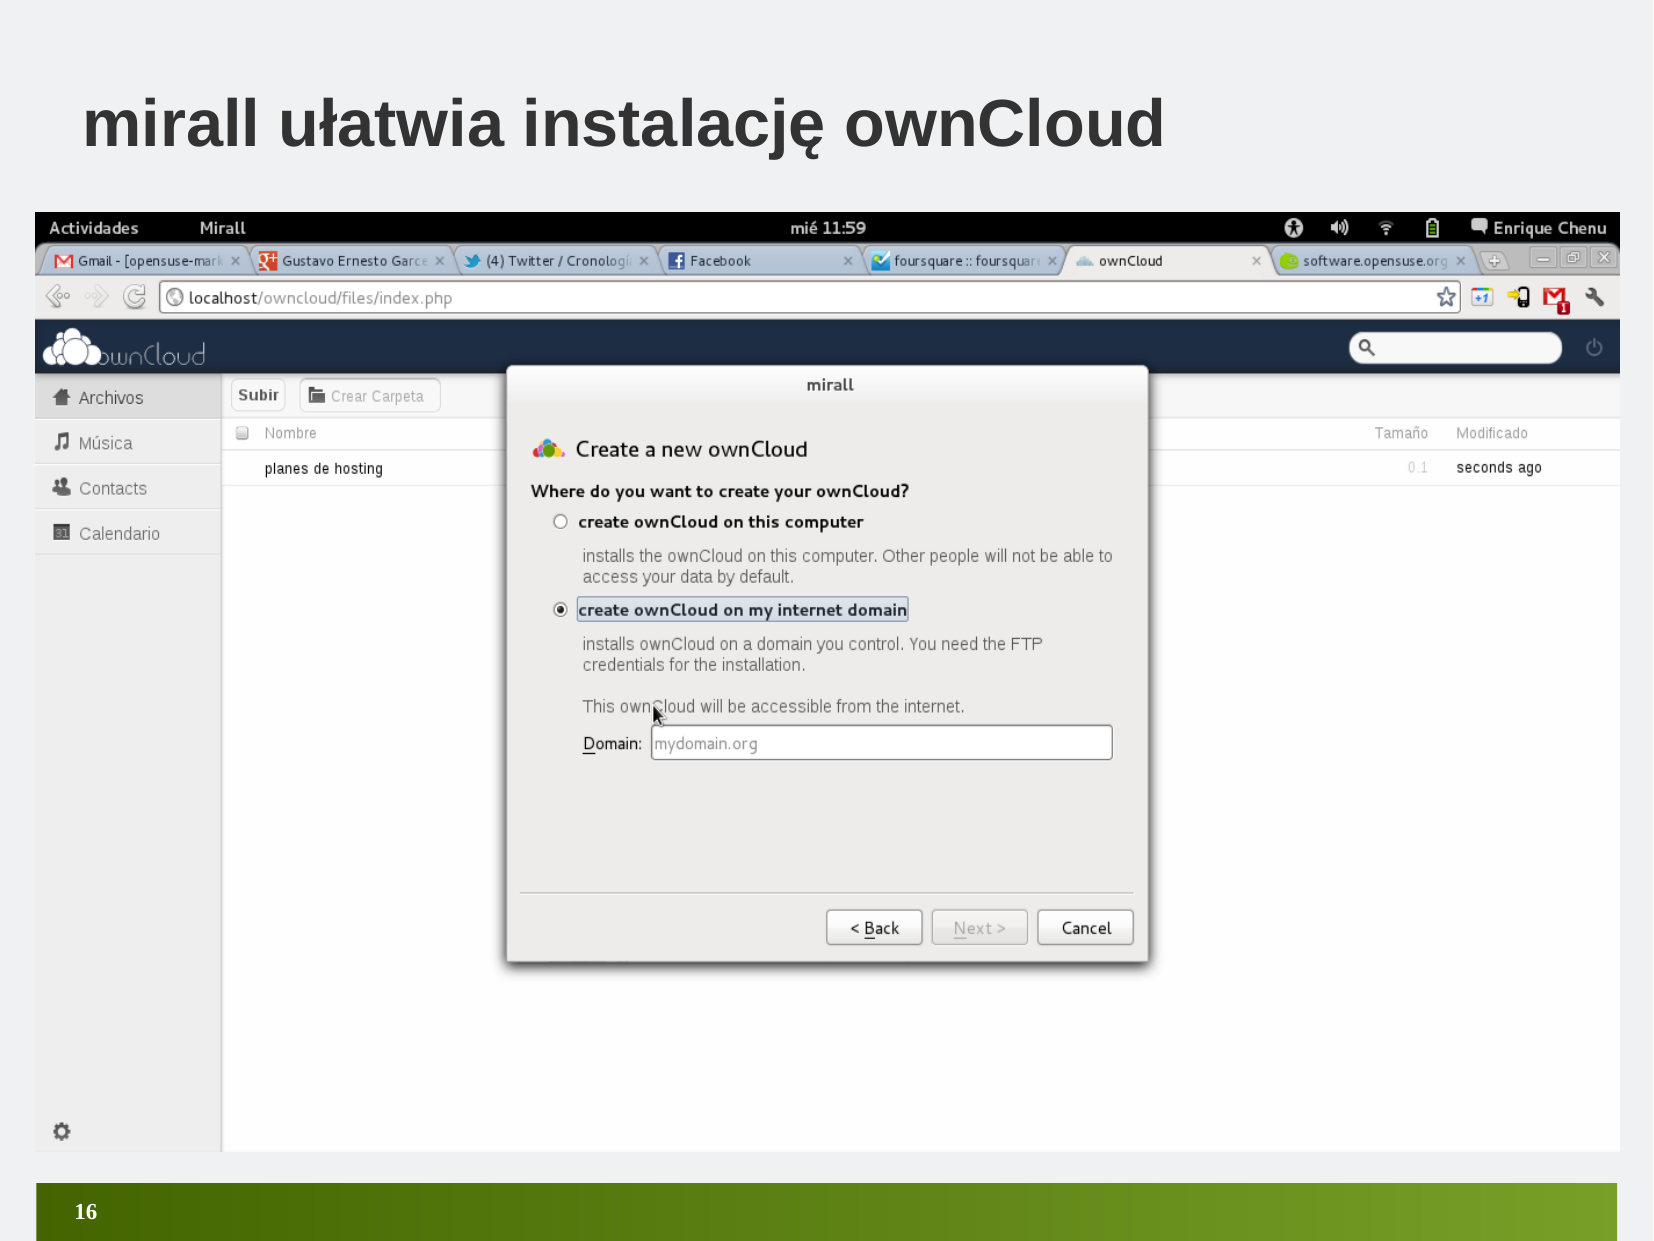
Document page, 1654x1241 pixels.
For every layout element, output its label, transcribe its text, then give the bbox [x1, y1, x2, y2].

title mirall ułatwia instalację ownCloud [82, 49, 1571, 198]
picture [0, 0, 1654, 1241]
